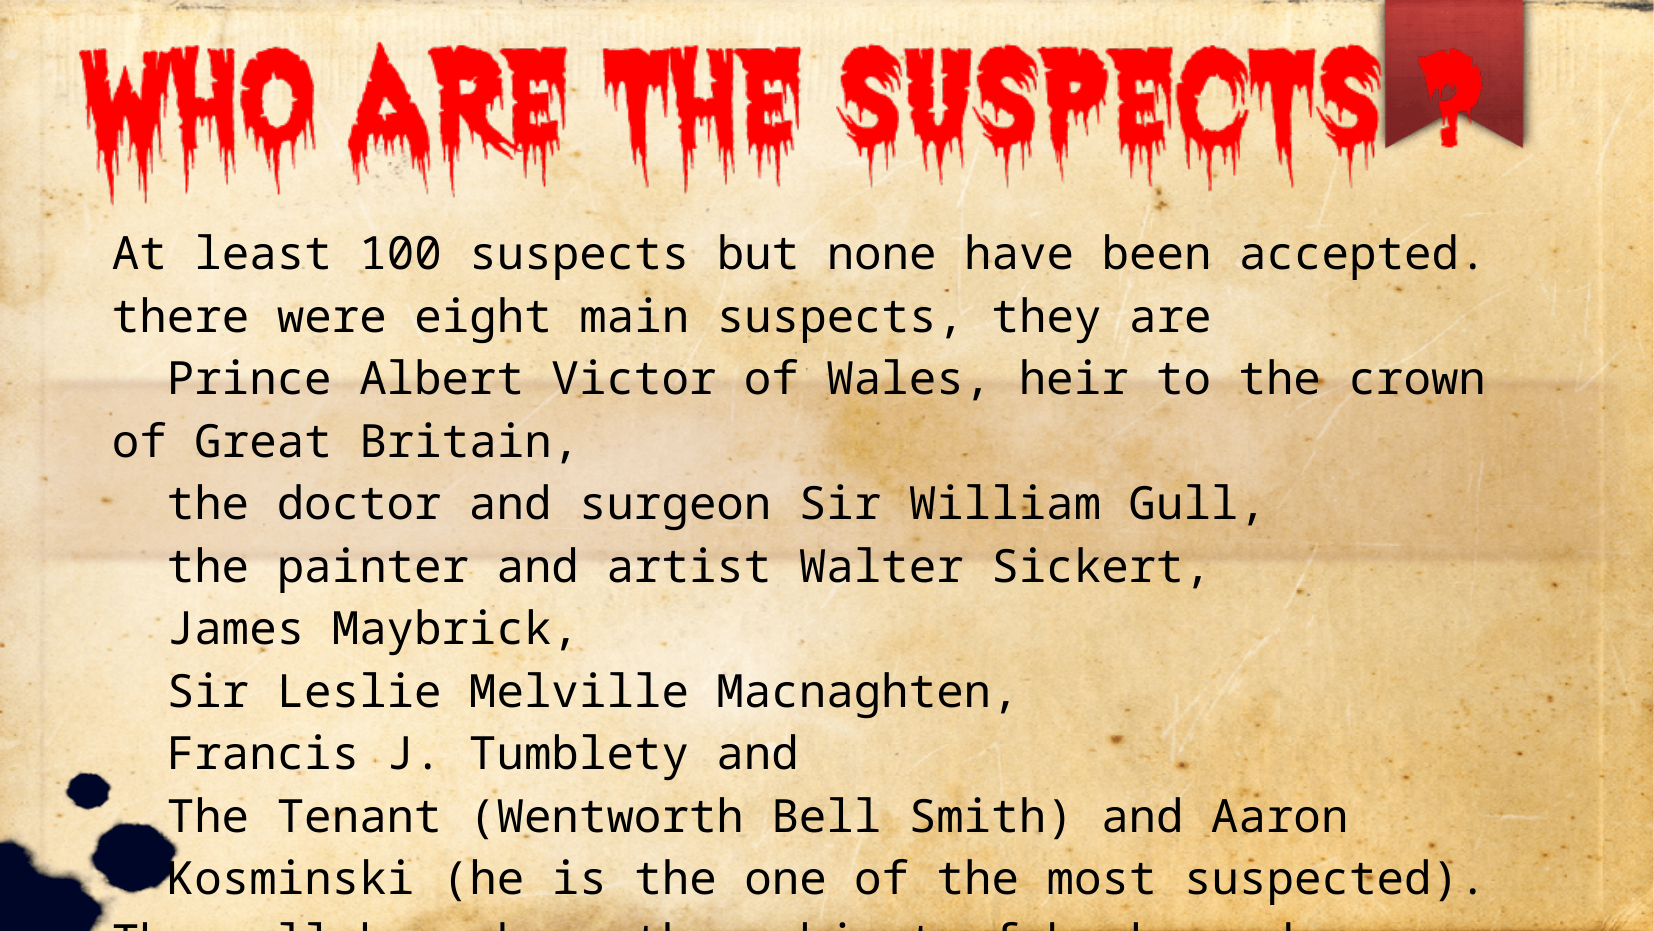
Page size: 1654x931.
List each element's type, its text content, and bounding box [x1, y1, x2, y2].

text_box At least 100 suspects but none have been accepted. there were eight main suspects, they are Prince Albert Victor of Wales, heir to the crown of Great Britain, the doctor and surgeon Sir William Gull, the painter and artist Walter Sickert, James Maybrick, Sir Leslie Melville Macnaghten, Francis J. Tumblety and The Tenant (Wentworth Bell Smith) and Aaron Kosminski (he is the one of the most suspected). They all have been the subject of books and adaptations. [97, 213, 1538, 823]
picture [0, 0, 1654, 931]
